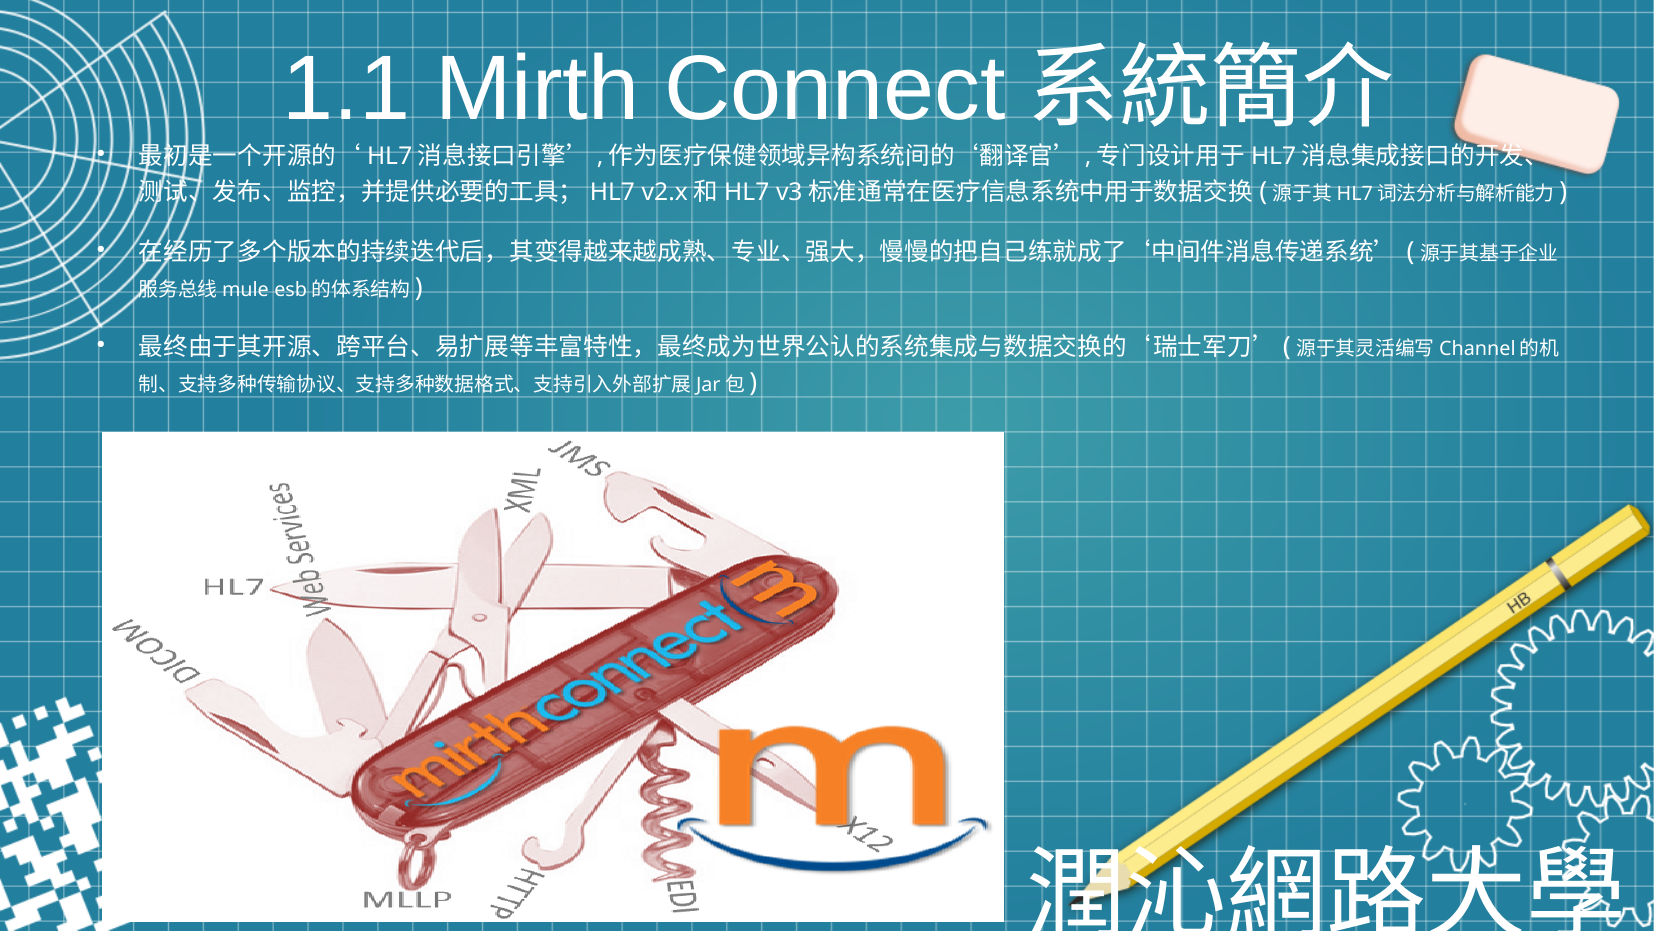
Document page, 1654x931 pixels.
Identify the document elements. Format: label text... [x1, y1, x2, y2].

title 1.1 Mirth Connect系統簡介 [59, 17, 1548, 142]
picture [1274, 922, 1313, 931]
picture [1041, 922, 1056, 931]
text_box 潤沁網路大學 [1012, 806, 1642, 922]
list 最初是一个开源的‘HL7消息接口引擎’,作为医疗保健领域异构系统间的‘翻译官’,专门设计用于HL7消息集成接口的开发、测试、发布、监控，并提供必要的工具；HL7 v2.x和HL7 v3标准通常在医疗信息系统中用于数据交换(源于其HL7词法分析与解析能力) 在经历了多个版本的持续迭代后，其变得越来越成熟、专业、强大，慢慢的把自己练就成了‘中间件消息传递系统’(源于其基于企业服务总线mule esb的体系结构) 最终由于其开源、跨平台、易扩展等丰富特性，最终成为世界公认的系统集成与数据交换的‘瑞士军刀’(源于其灵活编写Channel的机制、支持多种传输协议、支持多种数据格式、支持引入外部扩展Jar包) [82, 135, 1571, 426]
picture [1509, 922, 1573, 931]
picture [1338, 922, 1376, 931]
picture [1237, 922, 1247, 931]
picture [1252, 922, 1268, 931]
picture [1320, 922, 1335, 931]
picture [1210, 922, 1232, 931]
picture [0, 0, 1654, 931]
picture [1118, 922, 1136, 931]
picture [1415, 922, 1444, 931]
picture [1383, 922, 1408, 926]
picture [1141, 922, 1174, 931]
picture [1447, 922, 1506, 931]
picture [1062, 922, 1111, 931]
picture [1181, 922, 1205, 929]
